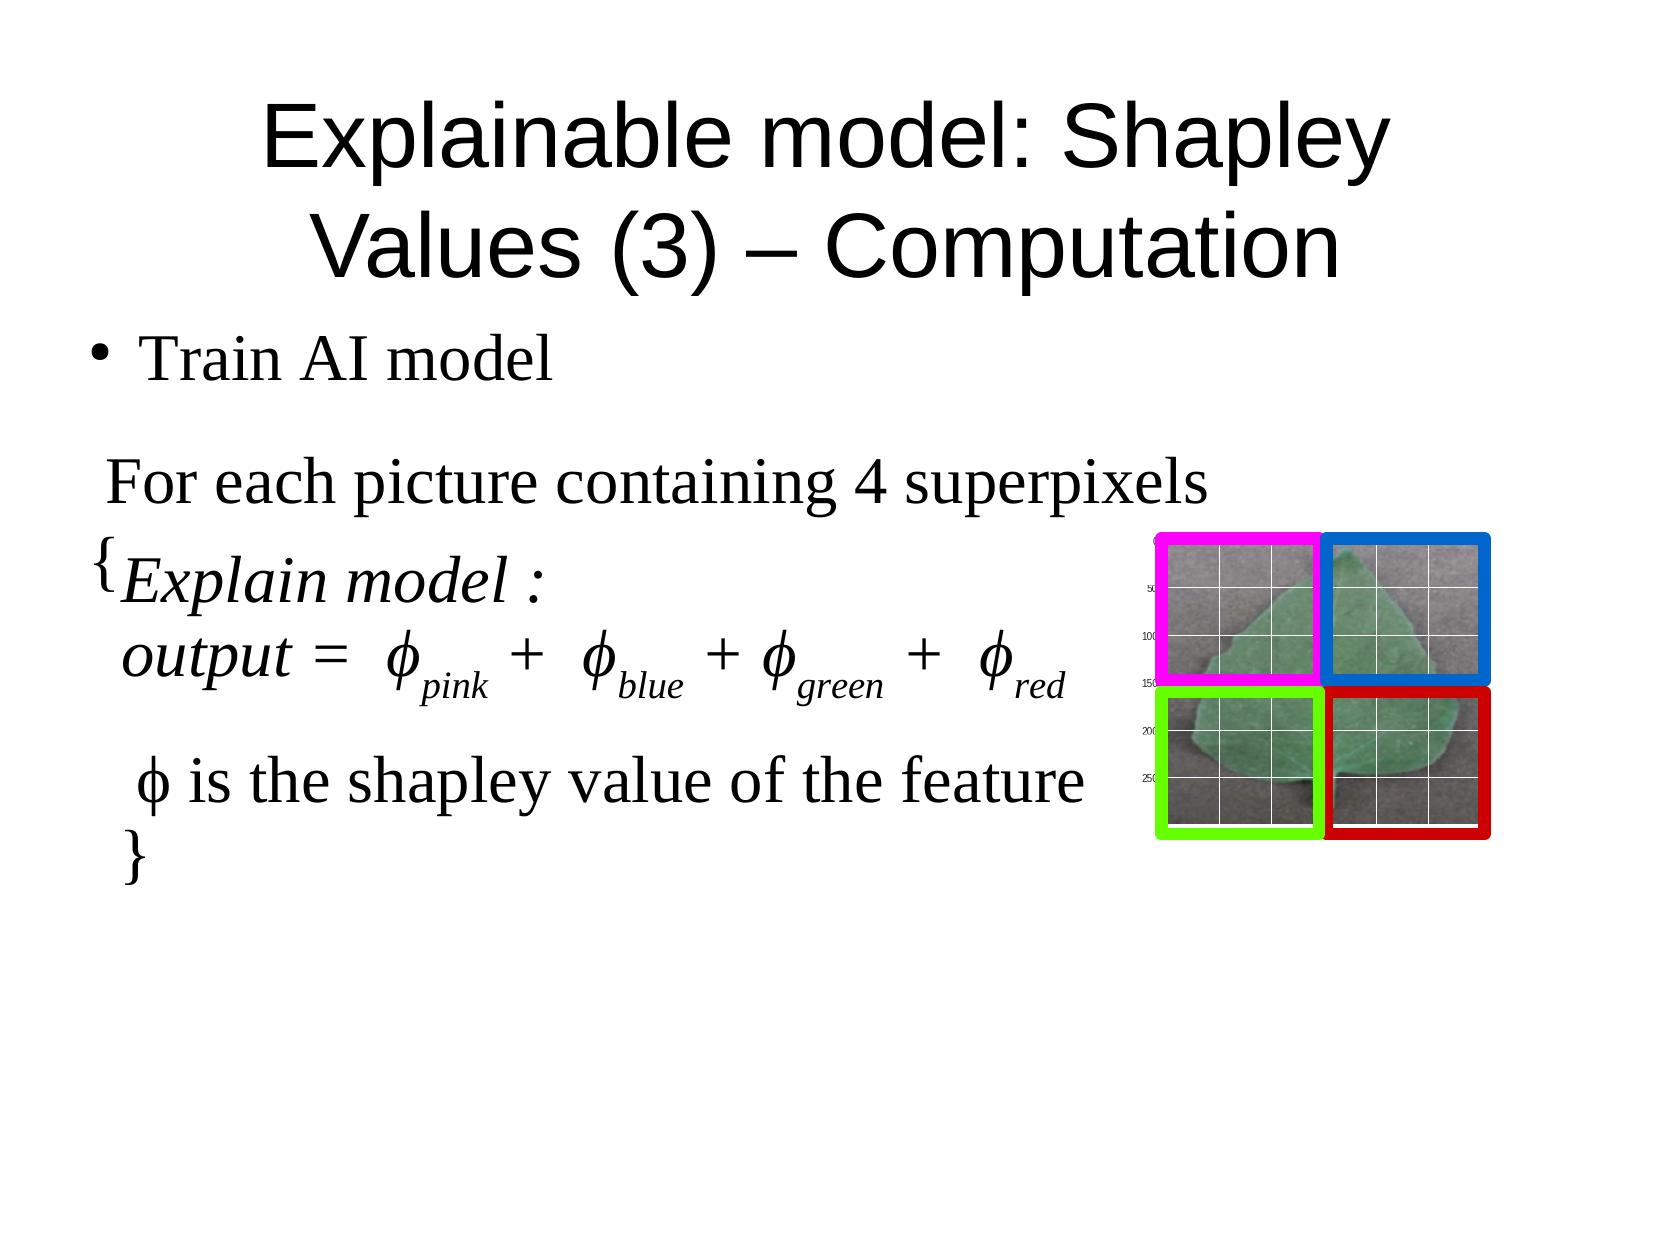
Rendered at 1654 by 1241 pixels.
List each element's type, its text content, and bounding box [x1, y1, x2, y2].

text_box ϕ is the shapley value of the feature } [105, 735, 1561, 1021]
picture [1333, 545, 1478, 674]
picture [1333, 698, 1478, 828]
picture [1134, 530, 1486, 846]
title Explainable model: Shapley Values (3) – Computation [113, 66, 1540, 306]
list Train AI model For each picture containing 4 superpixels { [88, 313, 1577, 1194]
picture [1168, 698, 1313, 828]
text_box Explain model : output = ϕpink + ϕblue + ϕgreen + ϕred [120, 498, 1141, 753]
picture [1168, 545, 1313, 674]
